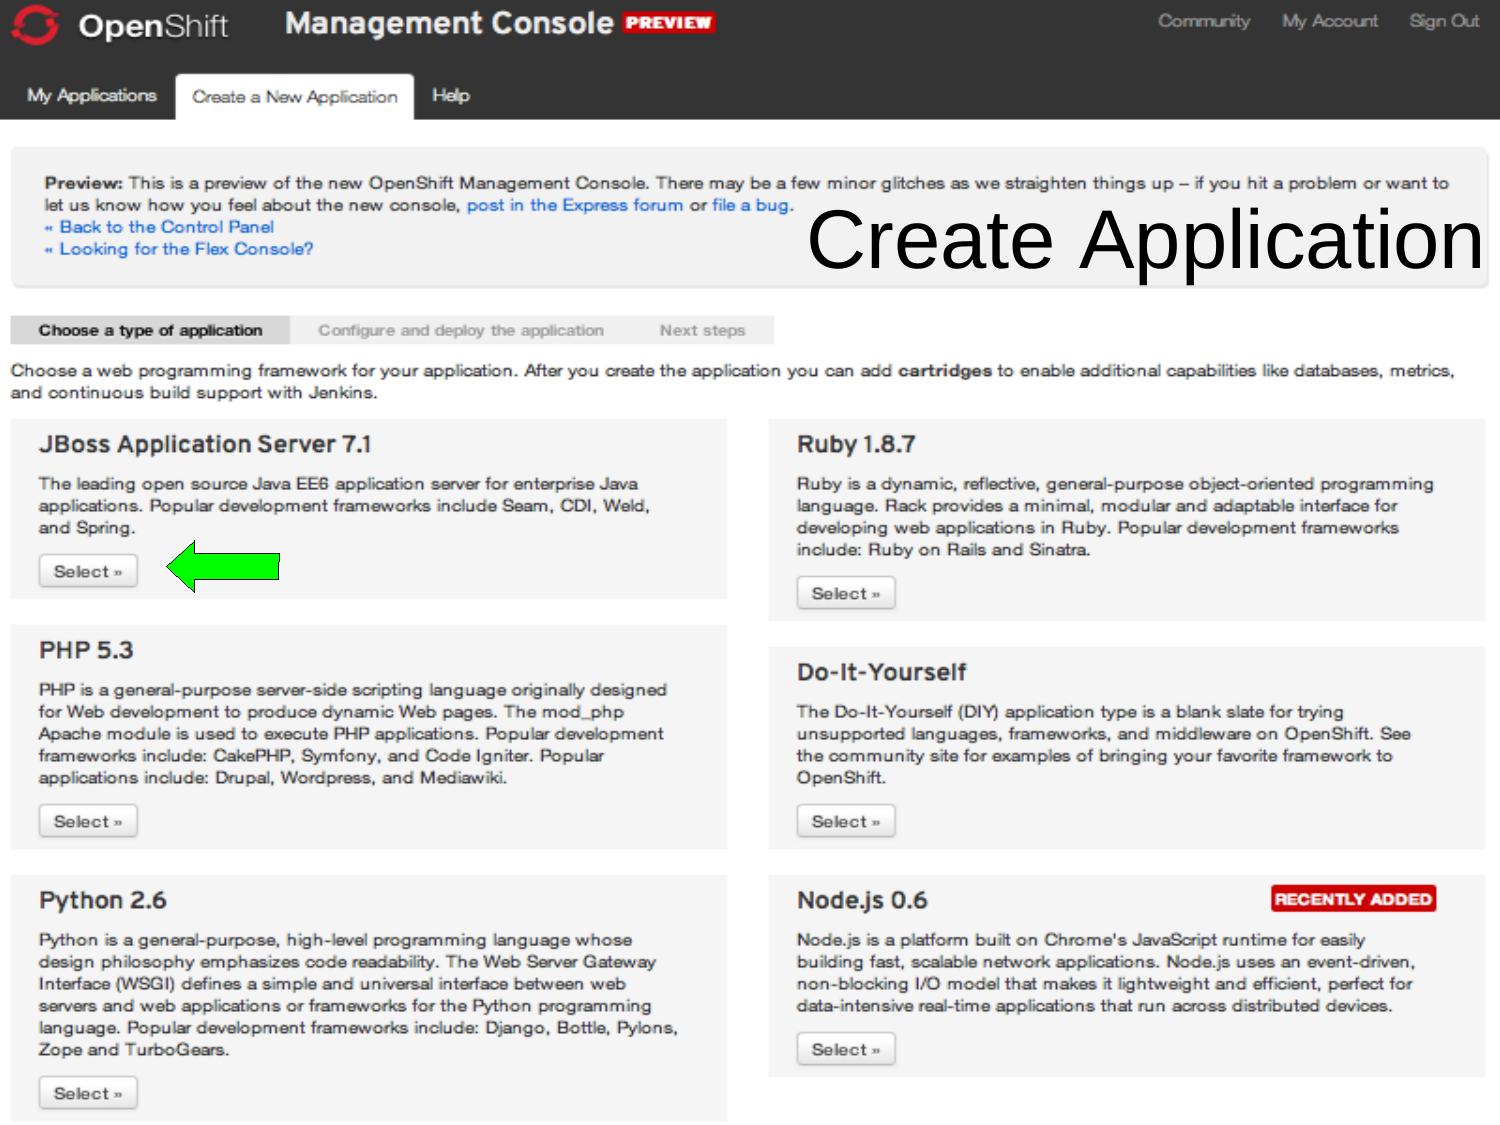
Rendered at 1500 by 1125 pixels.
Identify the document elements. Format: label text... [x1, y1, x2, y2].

text_box [166, 540, 280, 593]
picture [0, 0, 1500, 1125]
title Create Application [791, 117, 1500, 354]
